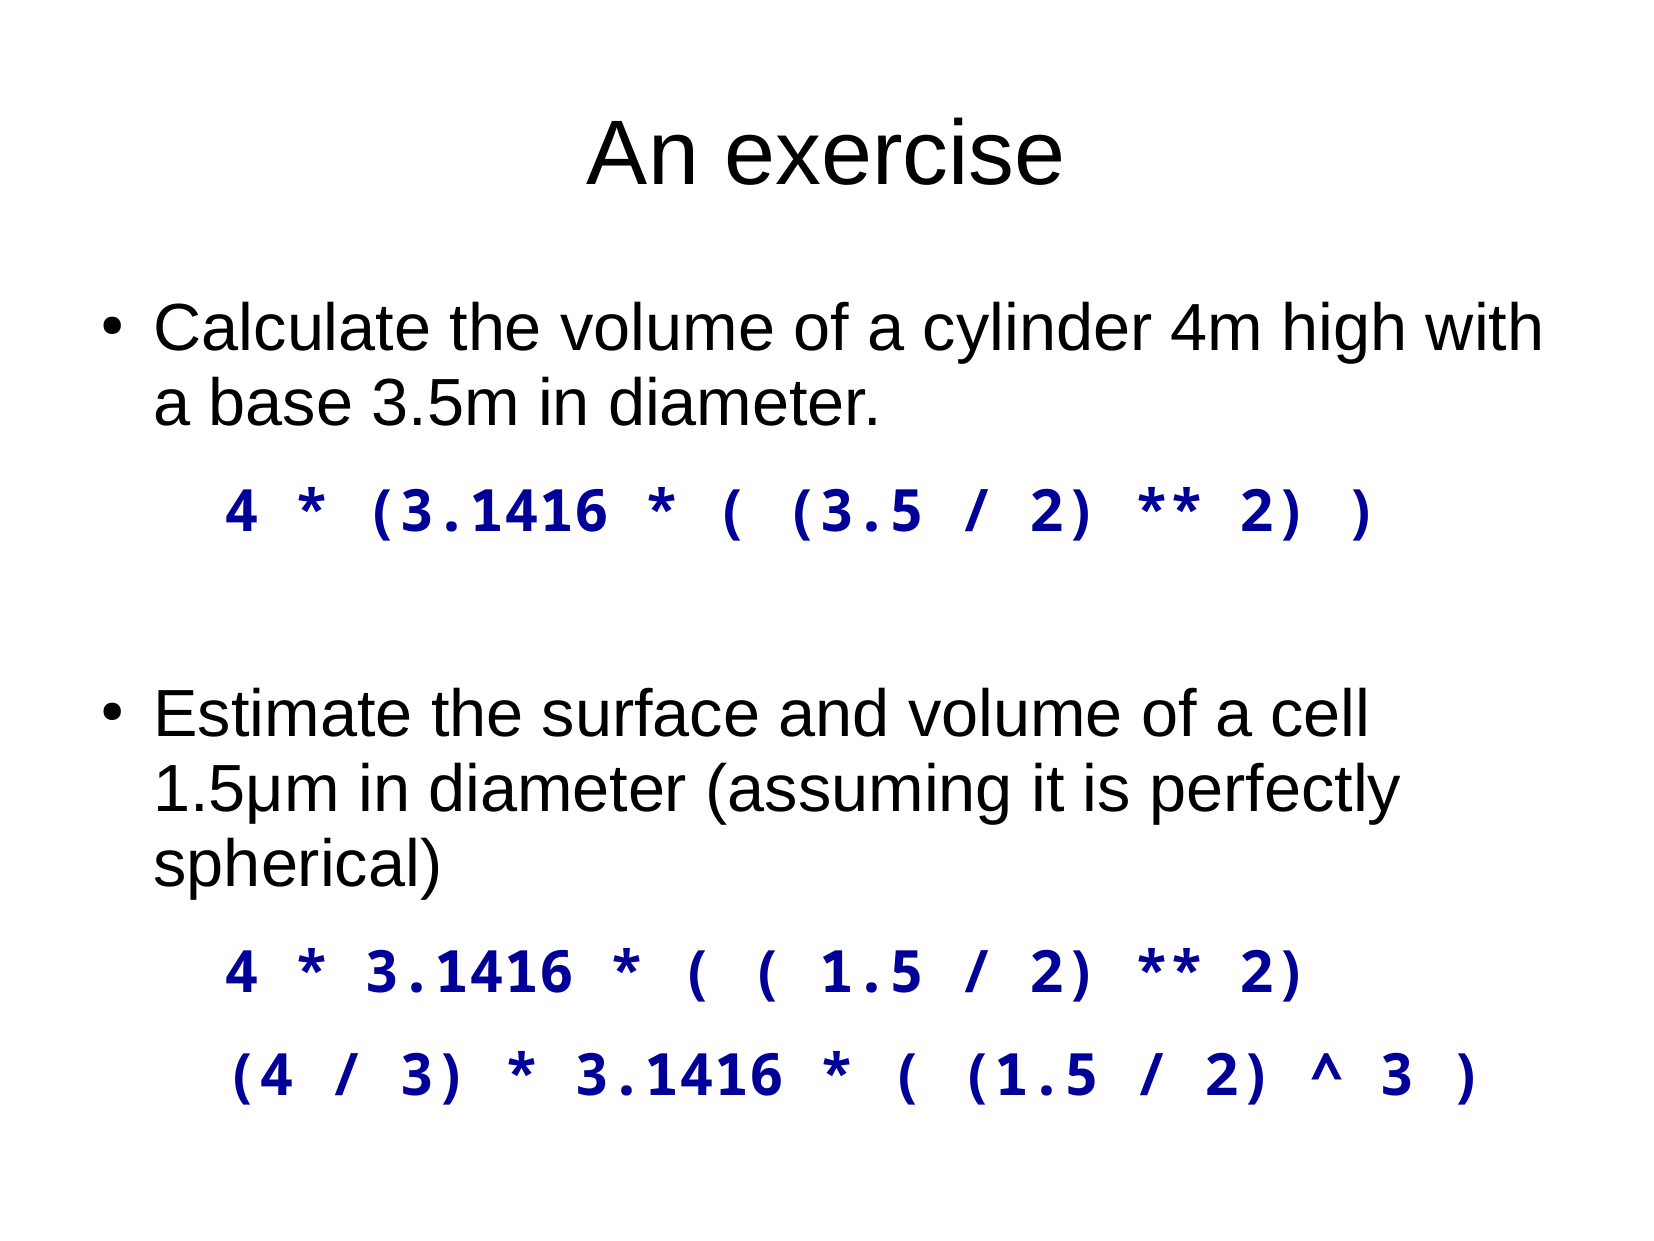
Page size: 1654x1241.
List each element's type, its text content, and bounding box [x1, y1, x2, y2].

title An exercise [82, 49, 1571, 257]
list Calculate the volume of a cylinder 4m high with a base 3.5m in diameter. 4 * (3.1416 * ( (3.5 / 2) ** 2) ) Estimate the surface and volume of a cell 1.5μm in diameter (assuming it is perfectly spherical) 4 * 3.1416 * ( ( 1.5 / 2) ** 2) (4 / 3) * 3.1416 * ( (1.5 / 2) ^ 3 ) [82, 290, 1571, 1170]
